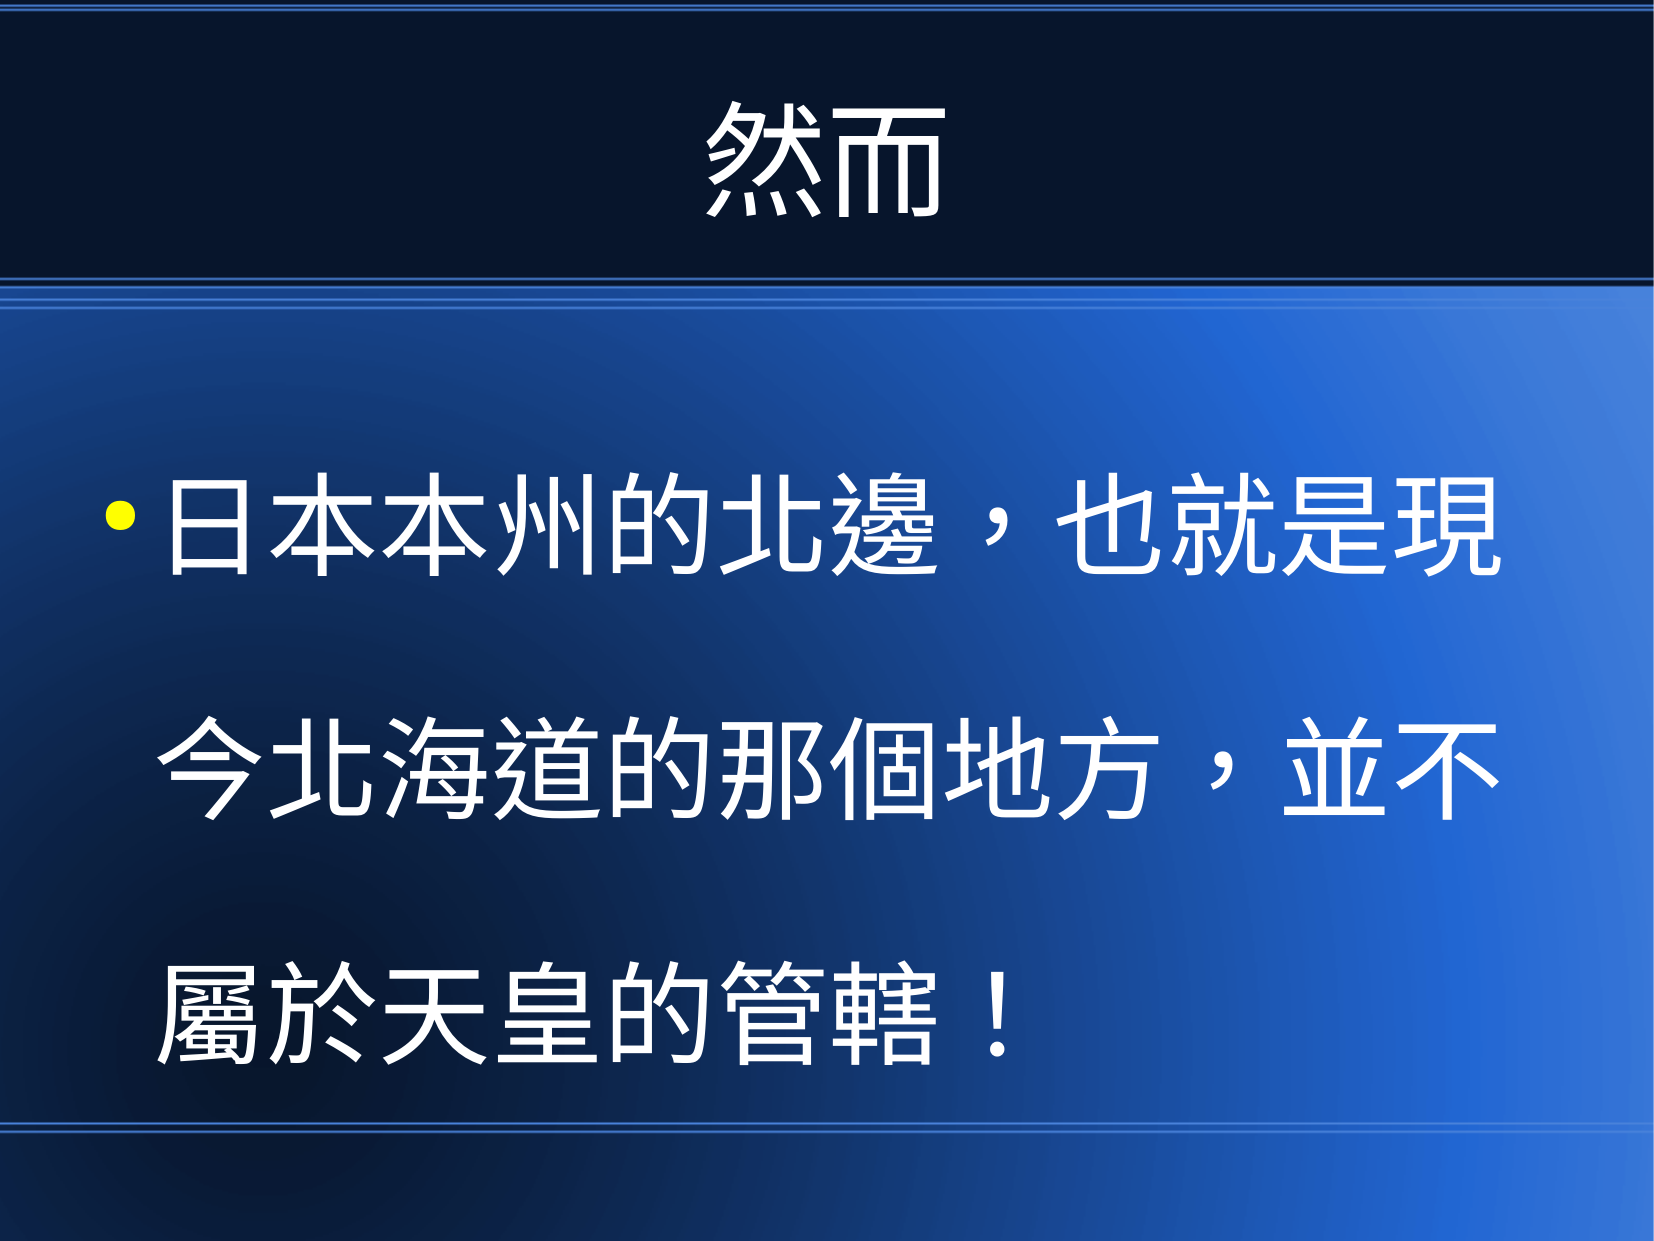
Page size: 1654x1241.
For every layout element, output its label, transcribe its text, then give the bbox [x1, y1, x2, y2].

picture [0, 0, 1654, 1241]
title 然而 [82, 49, 1571, 257]
list 日本本州的北邊，也就是現今北海道的那個地方，並不屬於天皇的管轄！ [82, 355, 1571, 1241]
